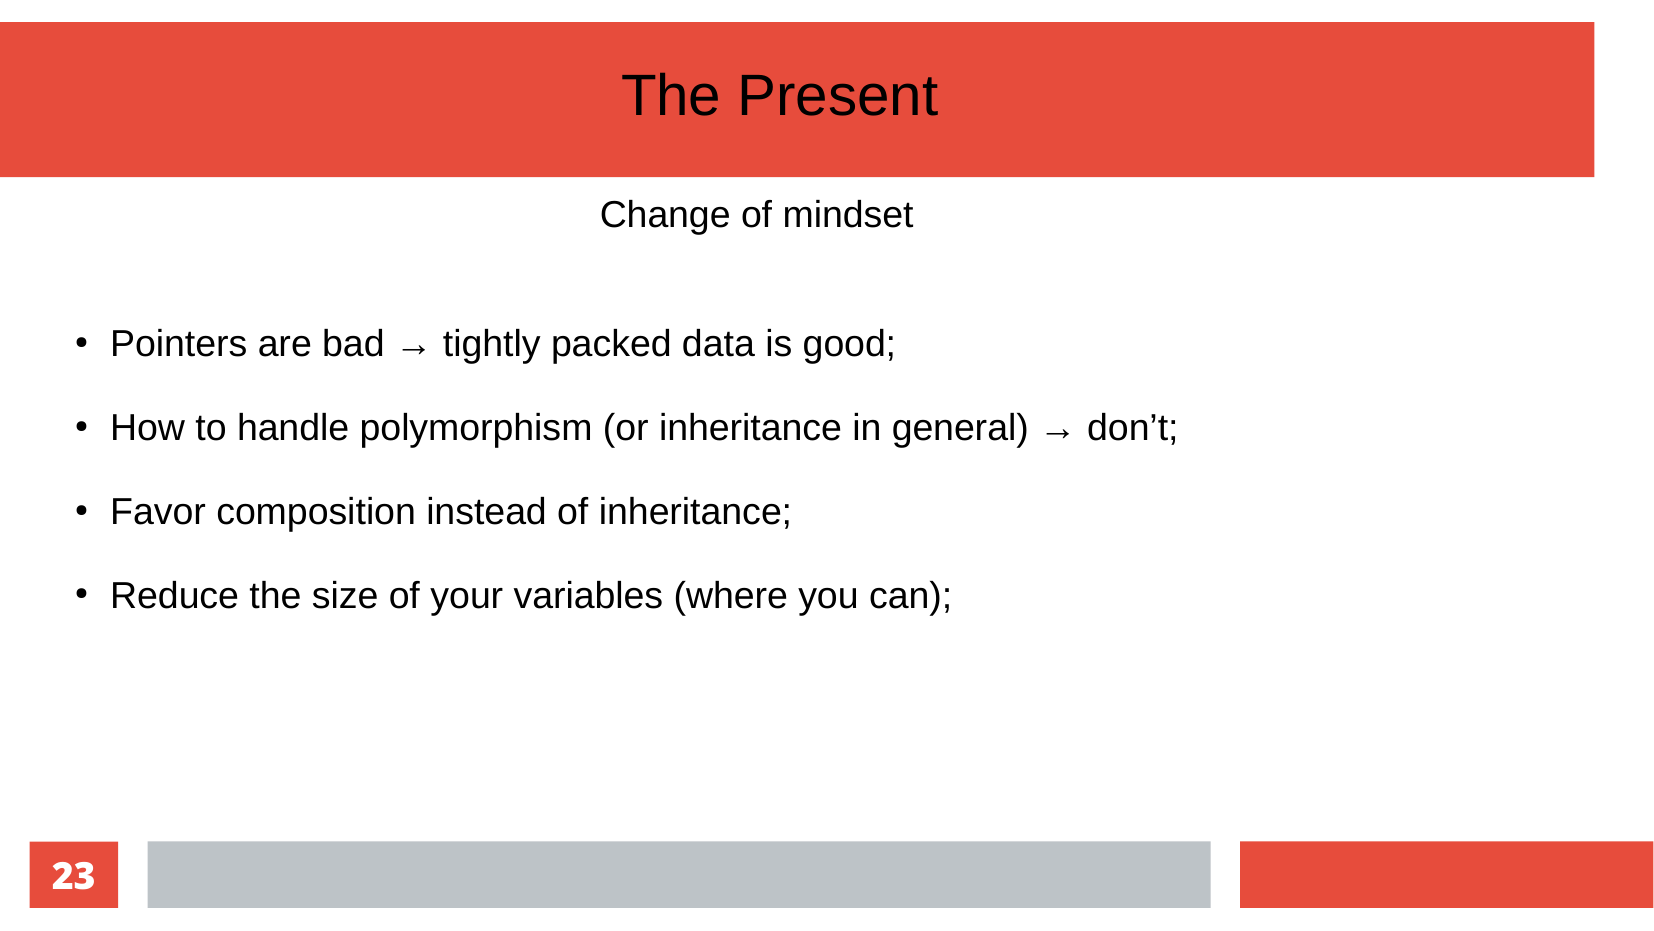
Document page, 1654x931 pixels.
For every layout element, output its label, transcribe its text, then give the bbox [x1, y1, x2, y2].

text_box The Present [270, 55, 1291, 136]
text_box Pointers are bad → tightly packed data is good; How to handle polymorphism (or inheritance in general) → don’t; Favor composition instead of inheritance; Reduce the size of your variables (where you can); [60, 315, 1291, 834]
text_box Change of mindset [585, 186, 1066, 286]
